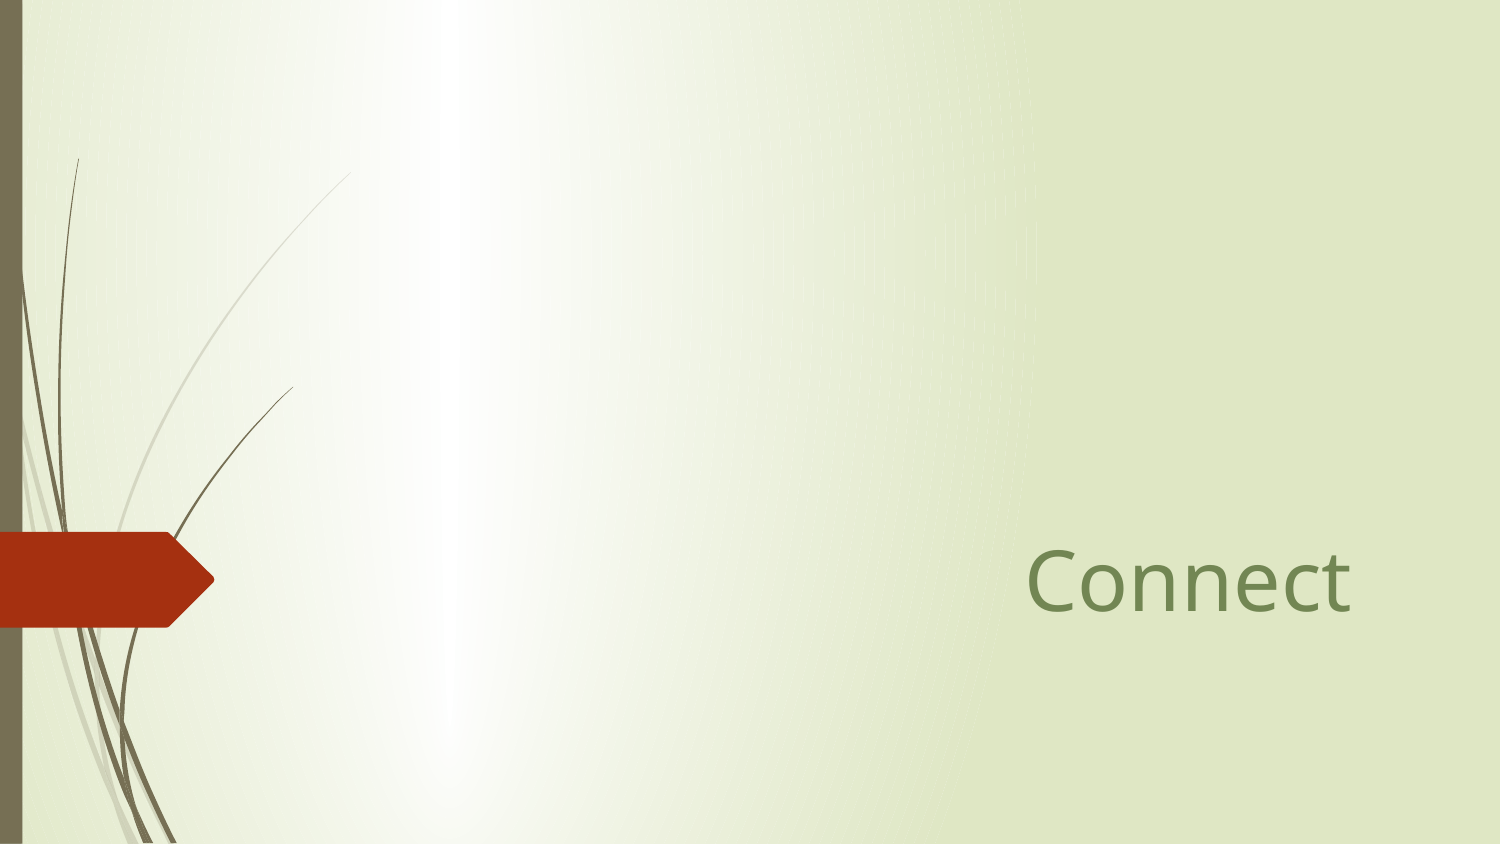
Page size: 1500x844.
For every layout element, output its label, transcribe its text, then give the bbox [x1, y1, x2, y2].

title Connect [132, 297, 1368, 636]
